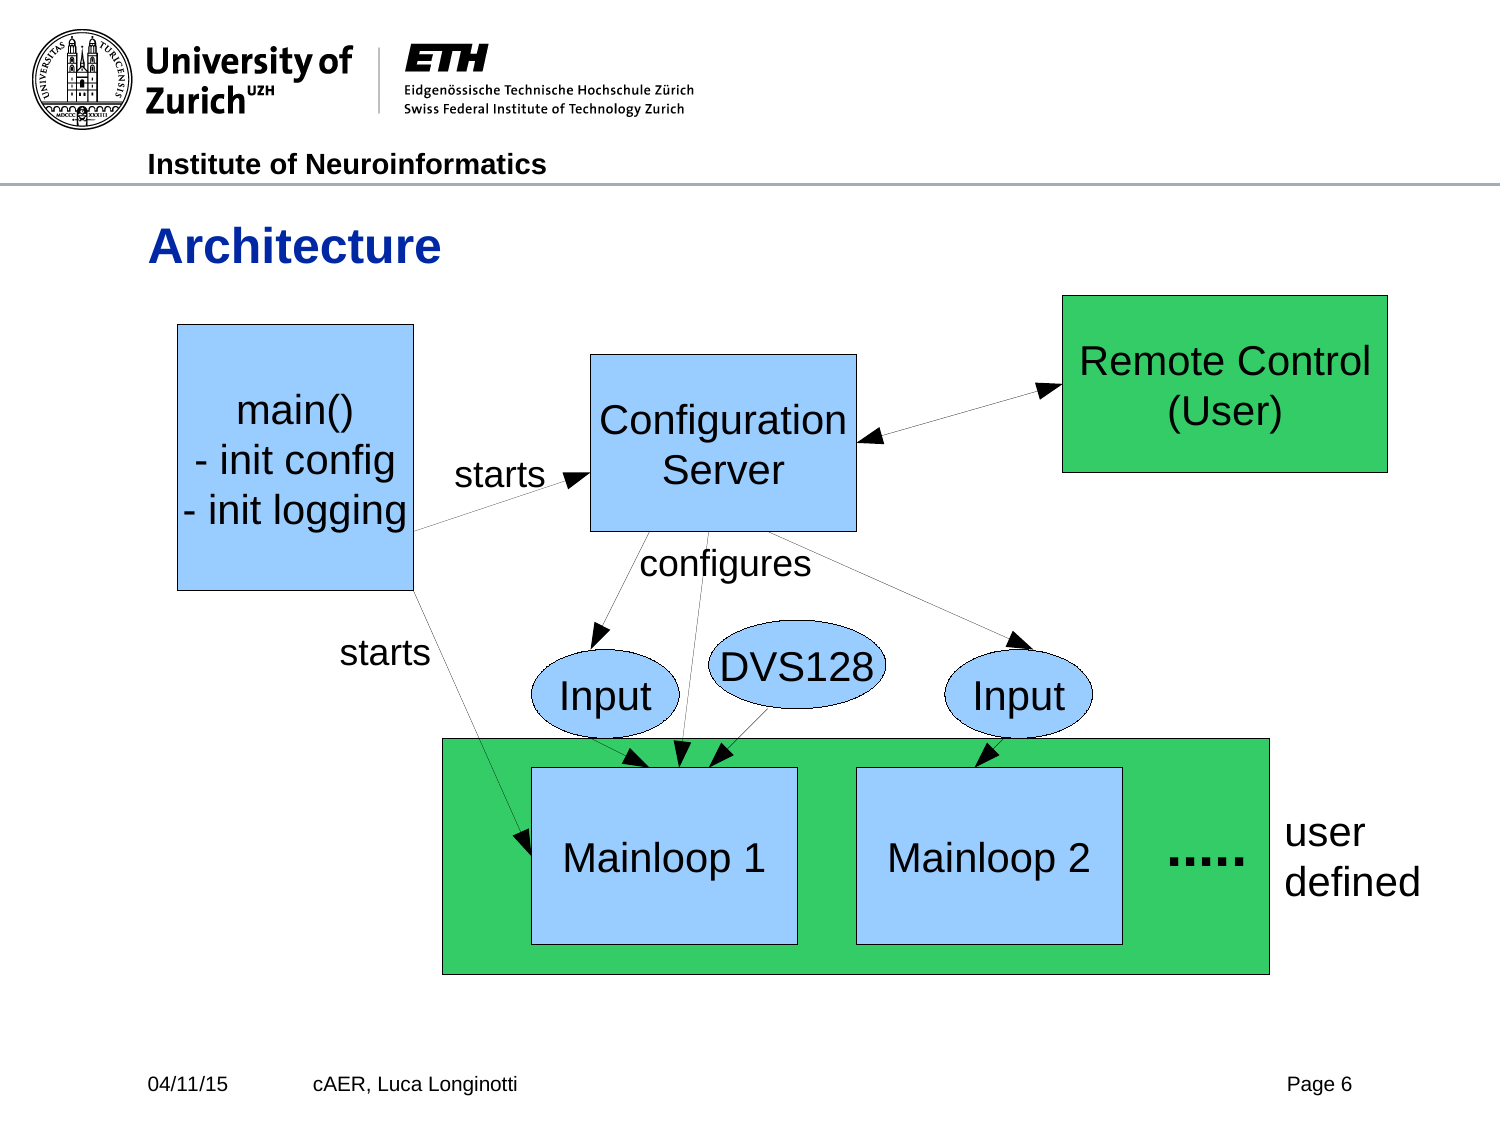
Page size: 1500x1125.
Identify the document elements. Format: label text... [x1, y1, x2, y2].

text_box [442, 738, 1270, 975]
text_box starts [324, 620, 447, 709]
text_box Input [944, 649, 1093, 739]
text_box [480, 738, 637, 840]
text_box Input [531, 649, 680, 739]
text_box starts [439, 442, 562, 503]
text_box Configuration Server [590, 354, 857, 532]
text_box main() - init config - init logging [177, 324, 414, 591]
text_box Mainloop 1 [531, 767, 798, 945]
text_box user defined [1269, 797, 1437, 913]
text_box DVS128 [708, 620, 886, 709]
text_box [680, 738, 737, 767]
title Architecture [147, 208, 1353, 335]
picture [26, 23, 704, 136]
text_box [593, 738, 682, 767]
text_box Remote Control (User) [1062, 295, 1388, 473]
text_box Mainloop 2 [856, 767, 1123, 945]
text_box configures [624, 531, 827, 592]
text_box ..... [1151, 801, 1263, 945]
